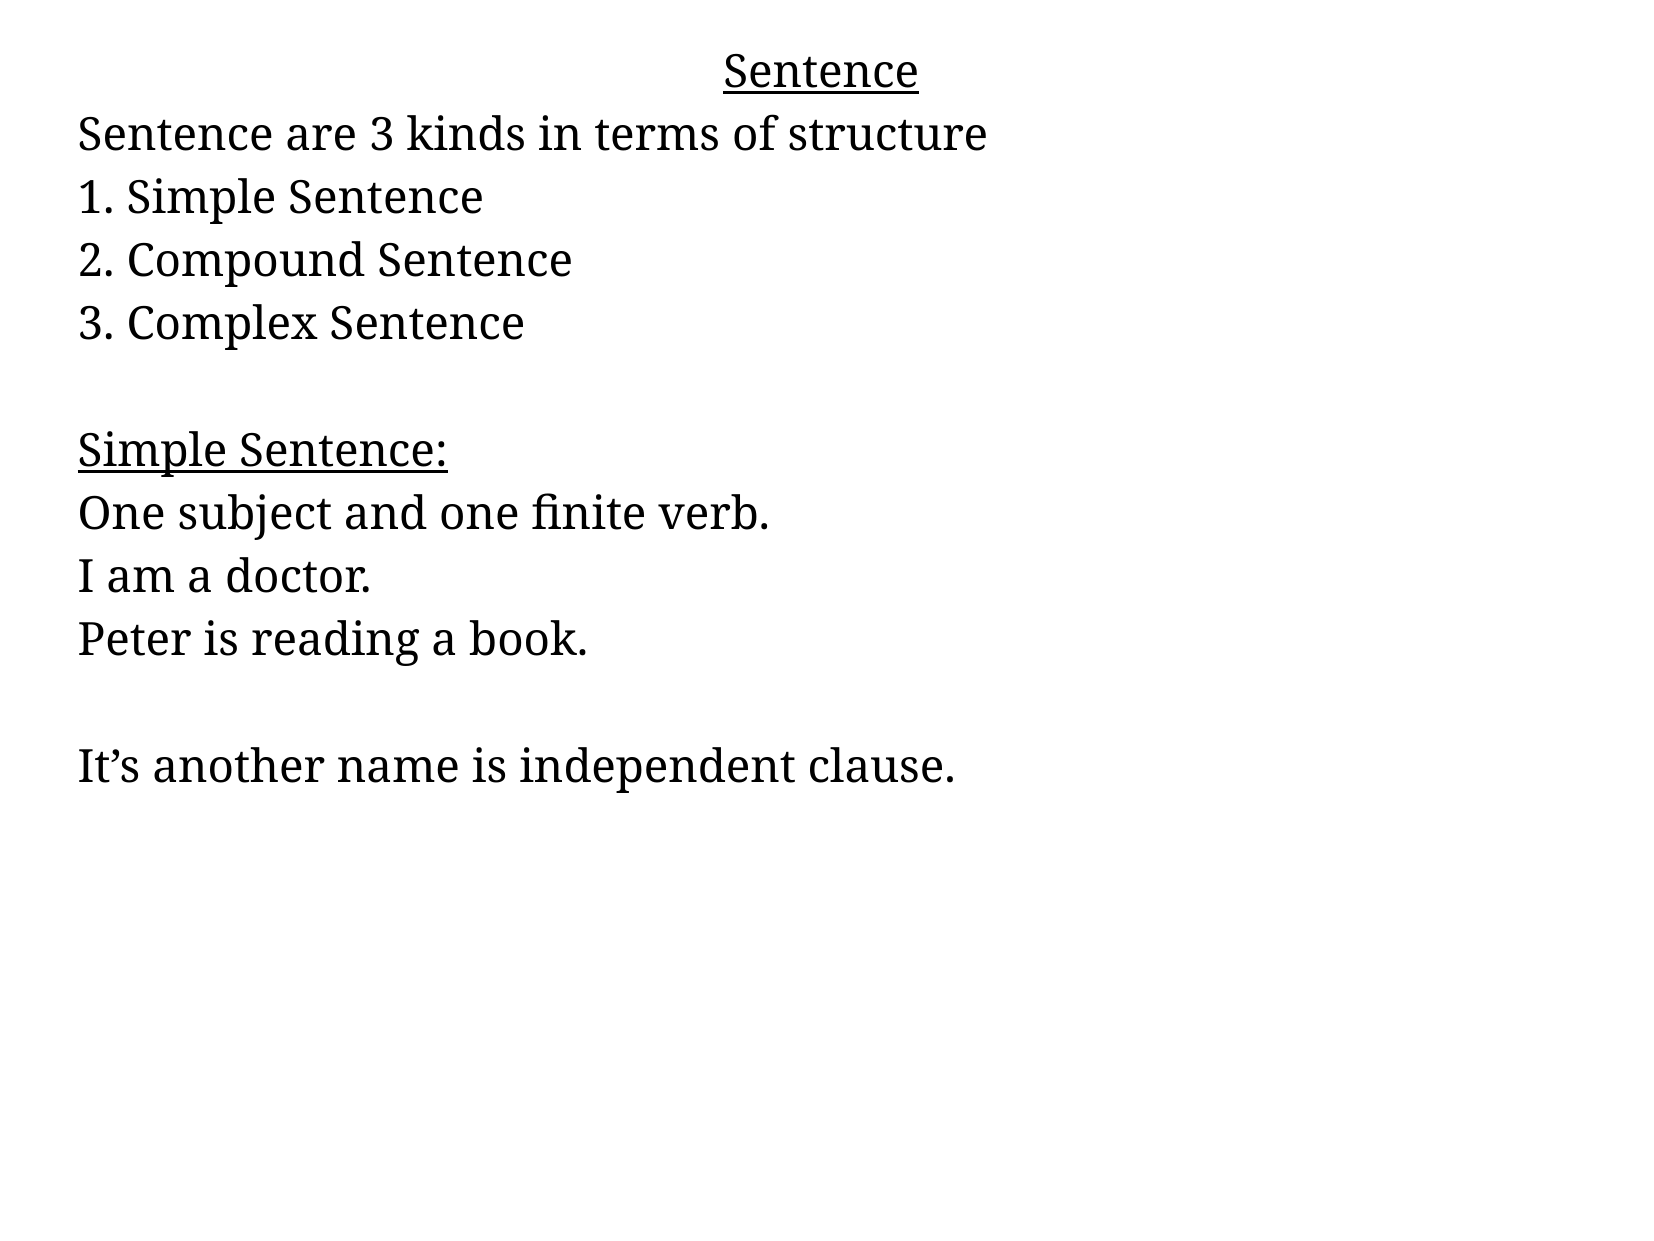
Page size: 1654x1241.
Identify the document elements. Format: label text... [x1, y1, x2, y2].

text_box Sentence Sentence are 3 kinds in terms of structure 1. Simple Sentence 2. Compound Sentence 3. Complex Sentence Simple Sentence: One subject and one finite verb. I am a doctor. Peter is reading a book. It’s another name is independent clause. [77, 31, 1566, 1140]
